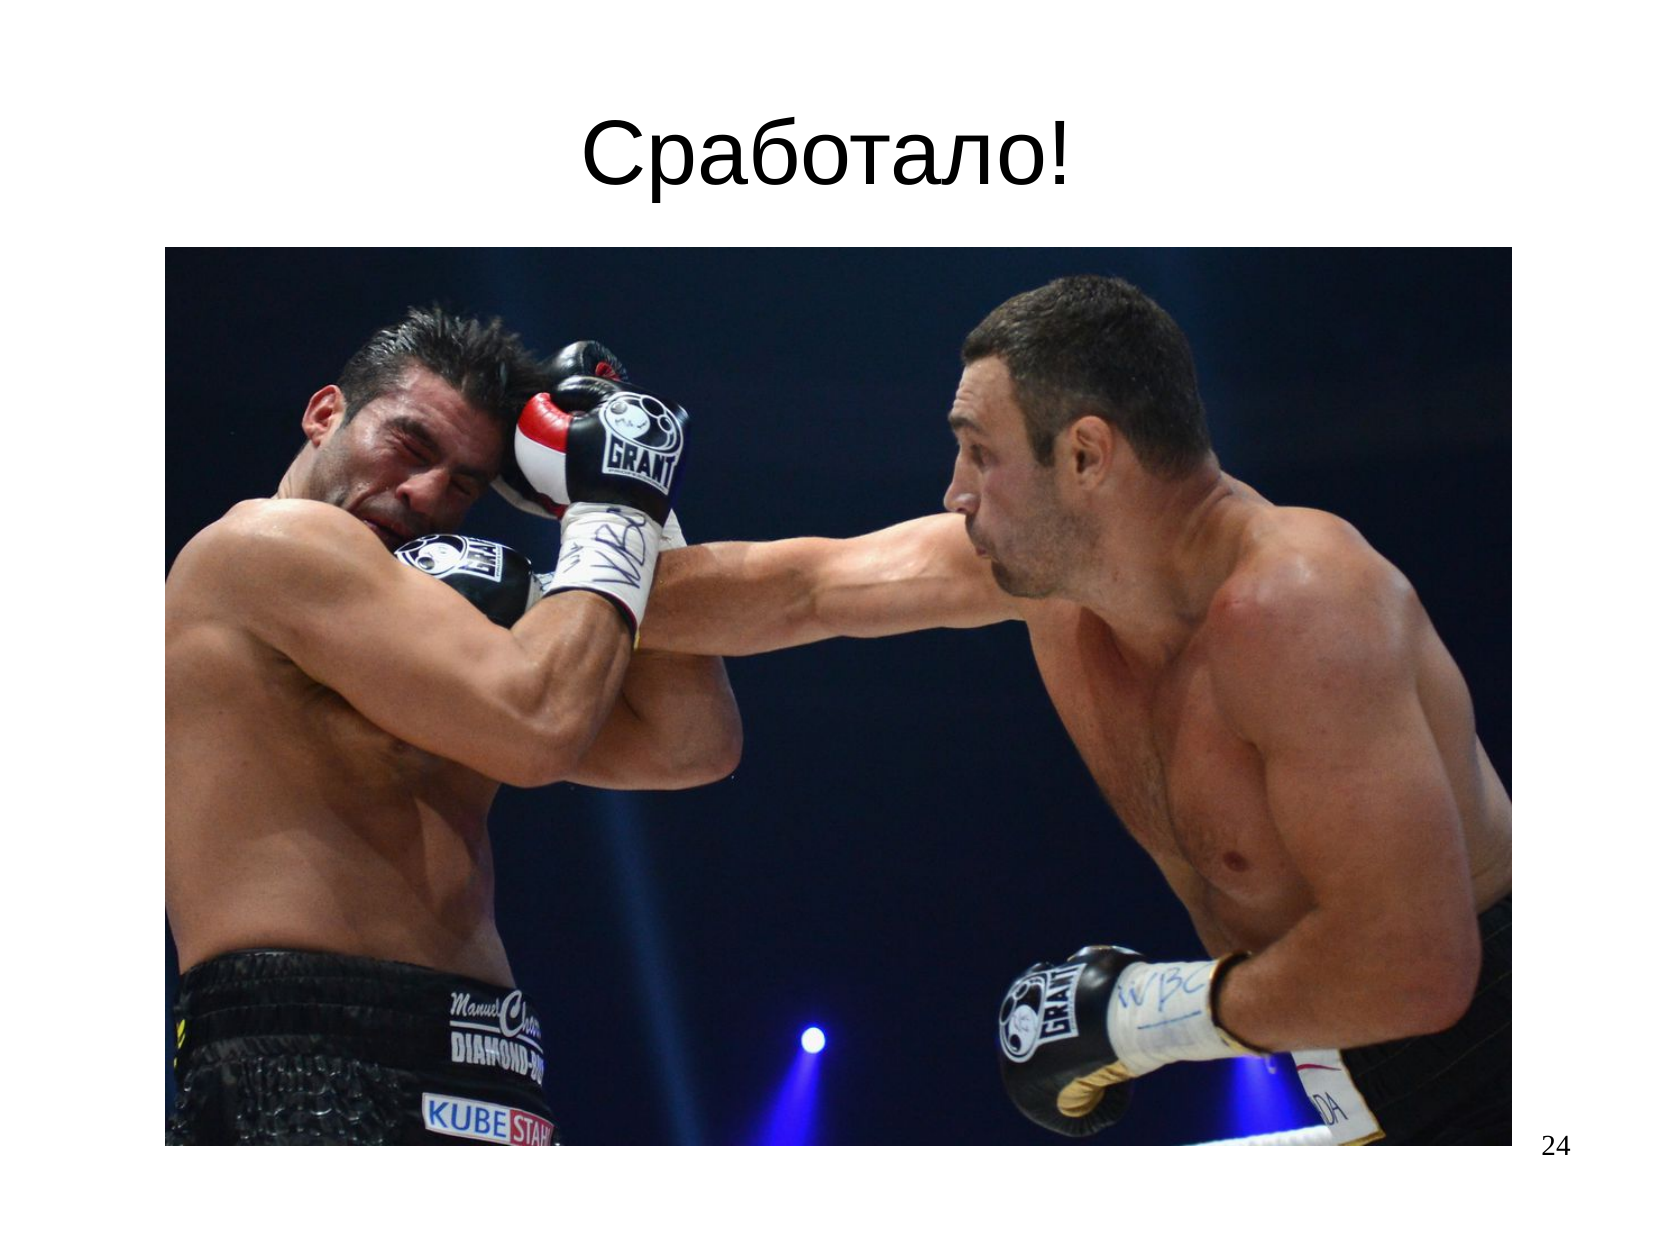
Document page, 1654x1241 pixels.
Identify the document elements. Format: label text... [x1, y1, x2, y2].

title Сработало! [82, 49, 1571, 257]
picture [165, 247, 1512, 1146]
